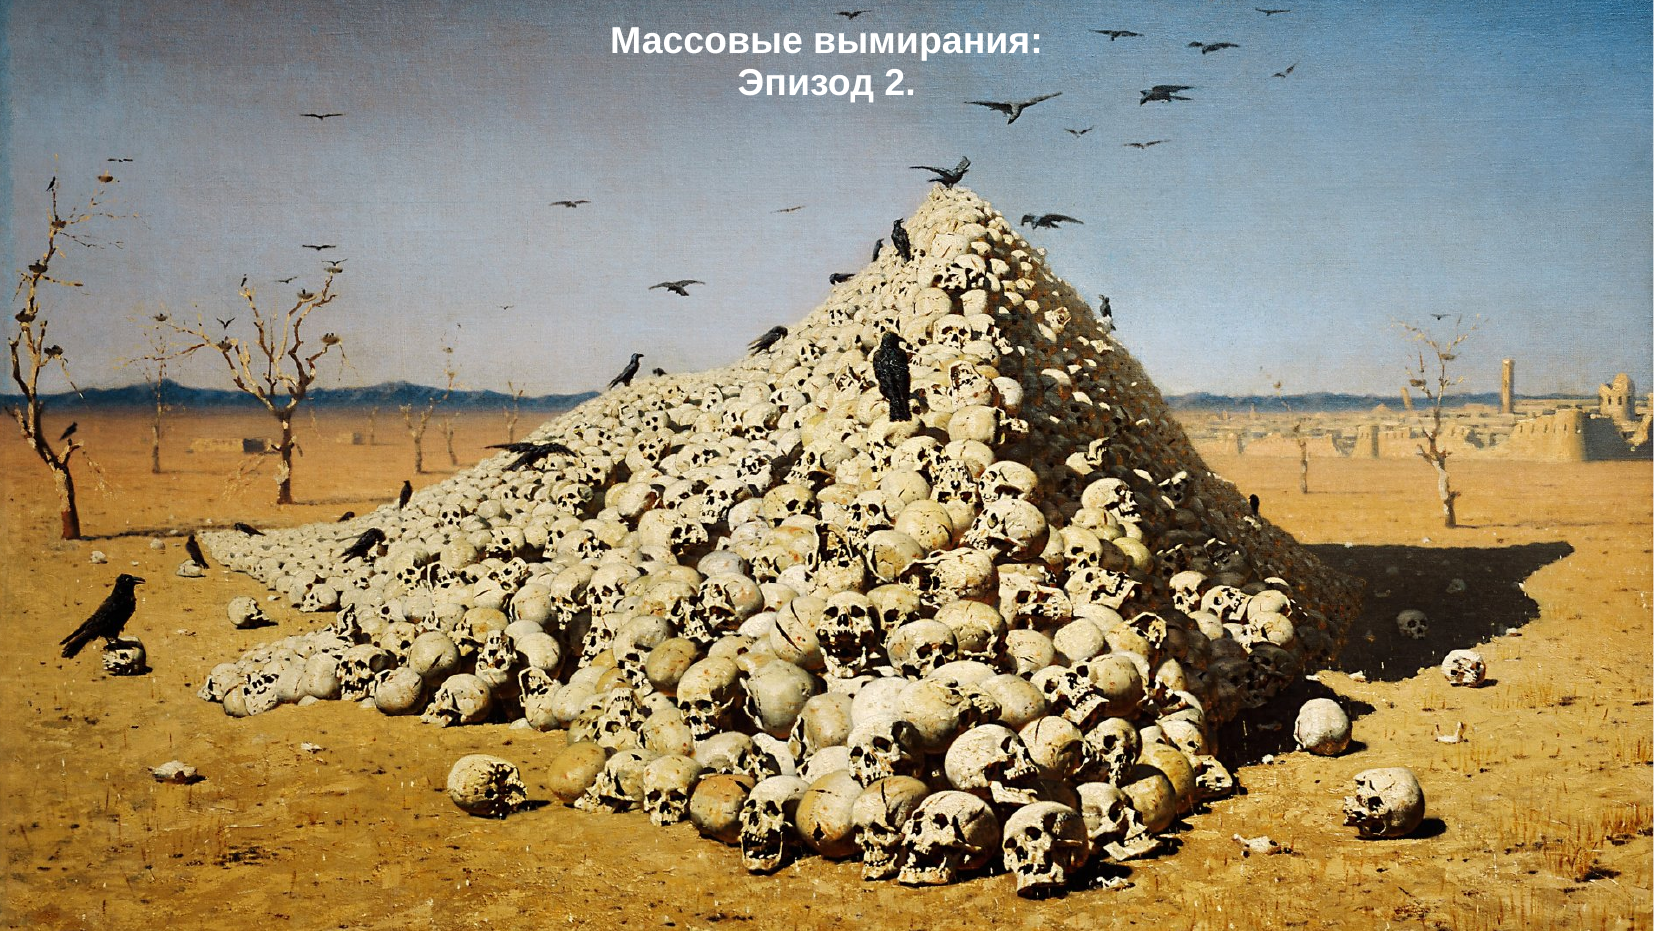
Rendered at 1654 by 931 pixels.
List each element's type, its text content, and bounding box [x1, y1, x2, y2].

text_box Массовые вымирания: Эпизод 2. [372, 11, 1282, 111]
picture [0, 0, 1654, 931]
